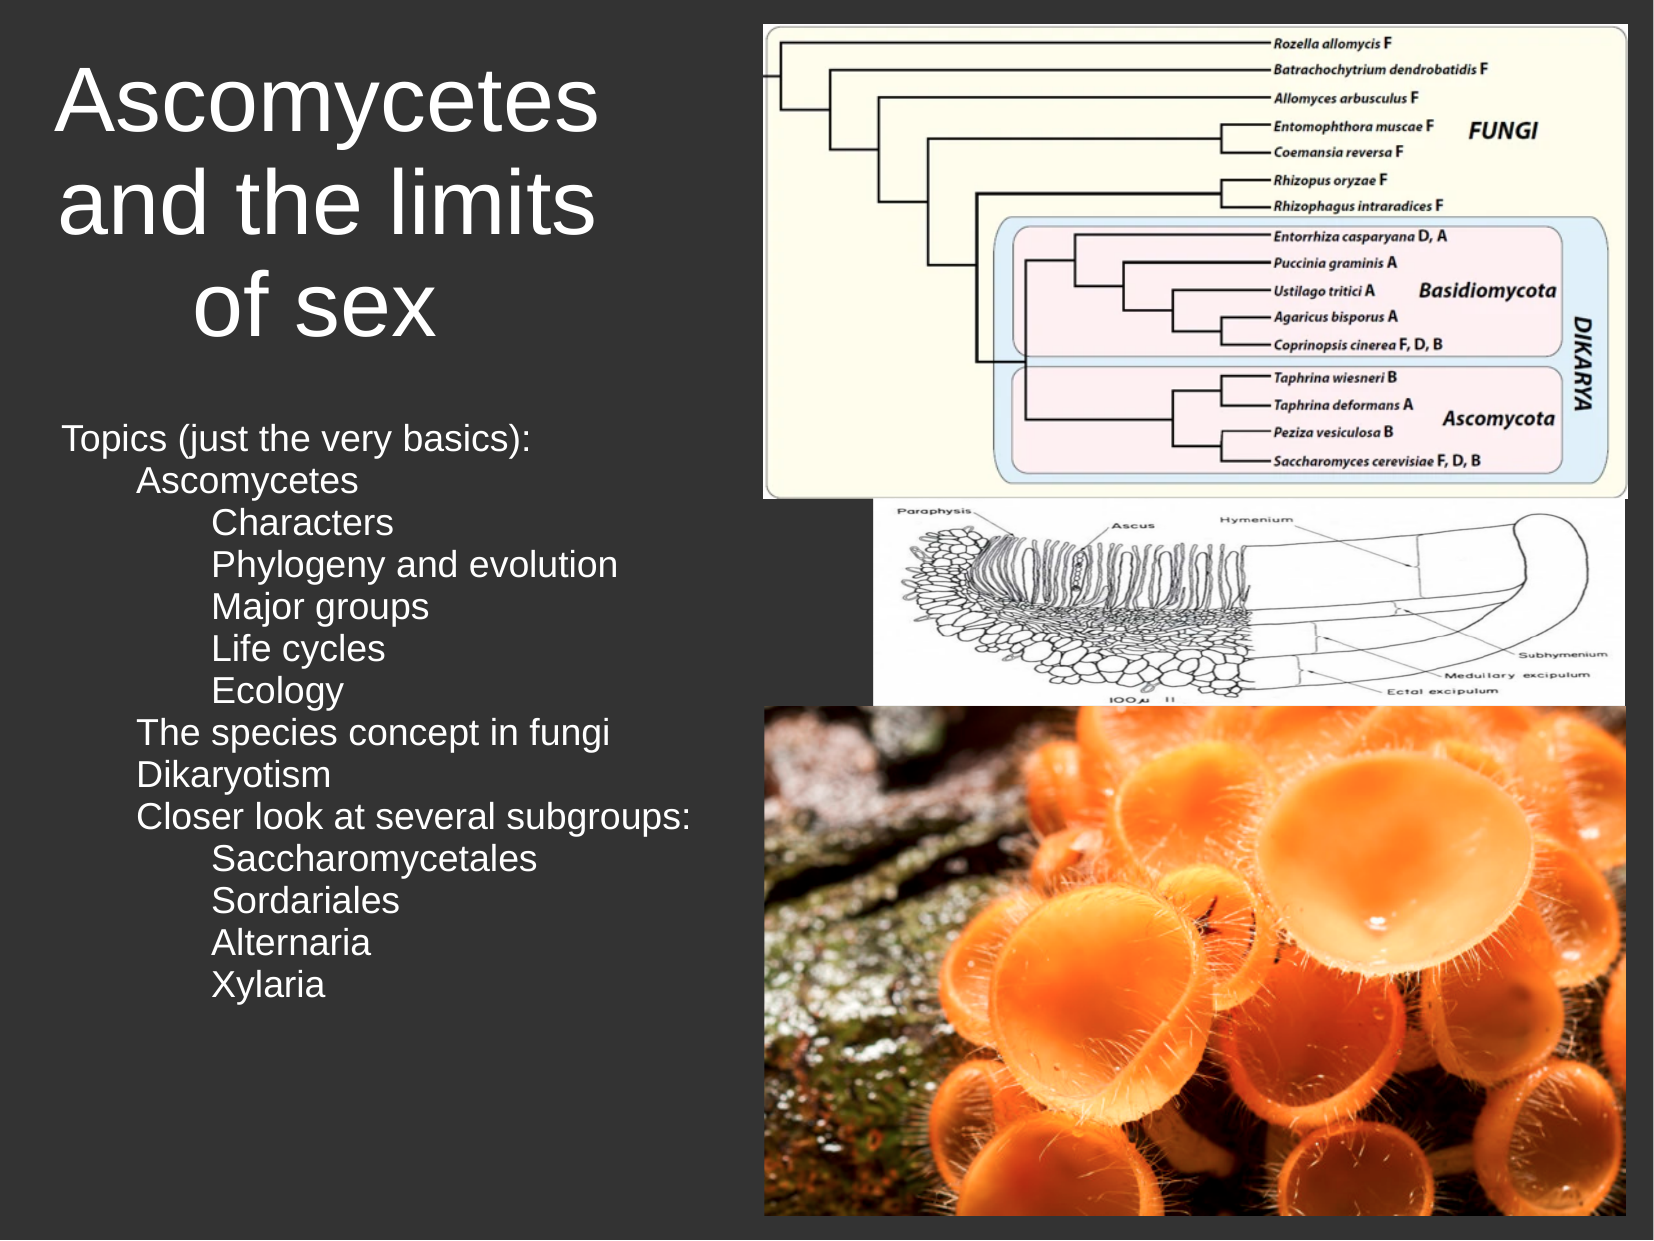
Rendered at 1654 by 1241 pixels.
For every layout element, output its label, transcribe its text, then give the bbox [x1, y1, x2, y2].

picture [763, 24, 1628, 1216]
text_box Topics (just the very basics): Ascomycetes Characters Phylogeny and evolution Major groups Life cycles Ecology The species concept in fungi Dikaryotism Closer look at several subgroups: Saccharomycetales Sordariales Alternaria Xylaria [46, 410, 759, 1013]
title Ascomycetes and the limits of sex [48, 48, 608, 357]
